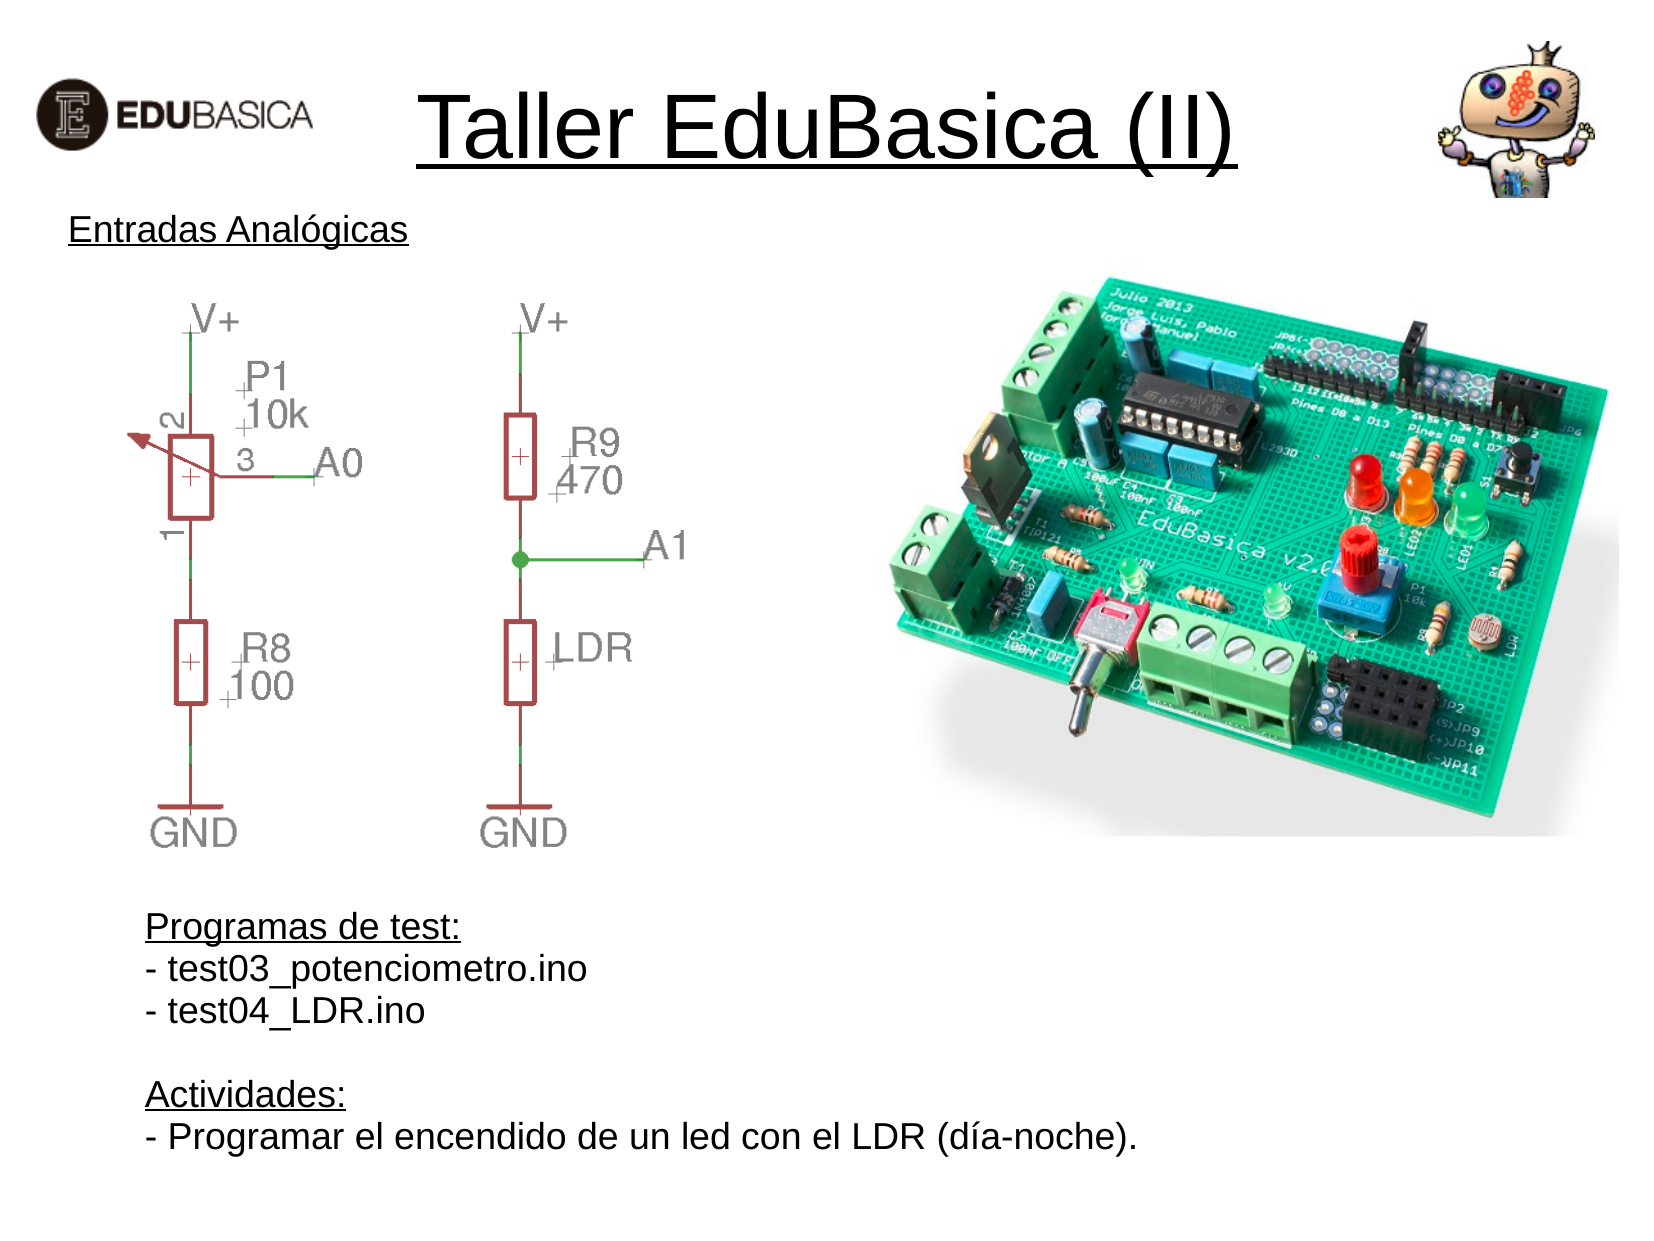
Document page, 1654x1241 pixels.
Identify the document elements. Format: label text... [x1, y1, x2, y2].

text_box Programas de test: - test03_potenciometro.ino - test04_LDR.ino Actividades: - Programar el encendido de un led con el LDR (día-noche). [129, 897, 1154, 1165]
picture [35, 77, 316, 154]
picture [100, 290, 703, 857]
title Taller EduBasica (II) [82, 23, 1571, 231]
picture [875, 261, 1619, 839]
picture [1438, 41, 1595, 198]
text_box Entradas Analógicas [53, 200, 424, 258]
